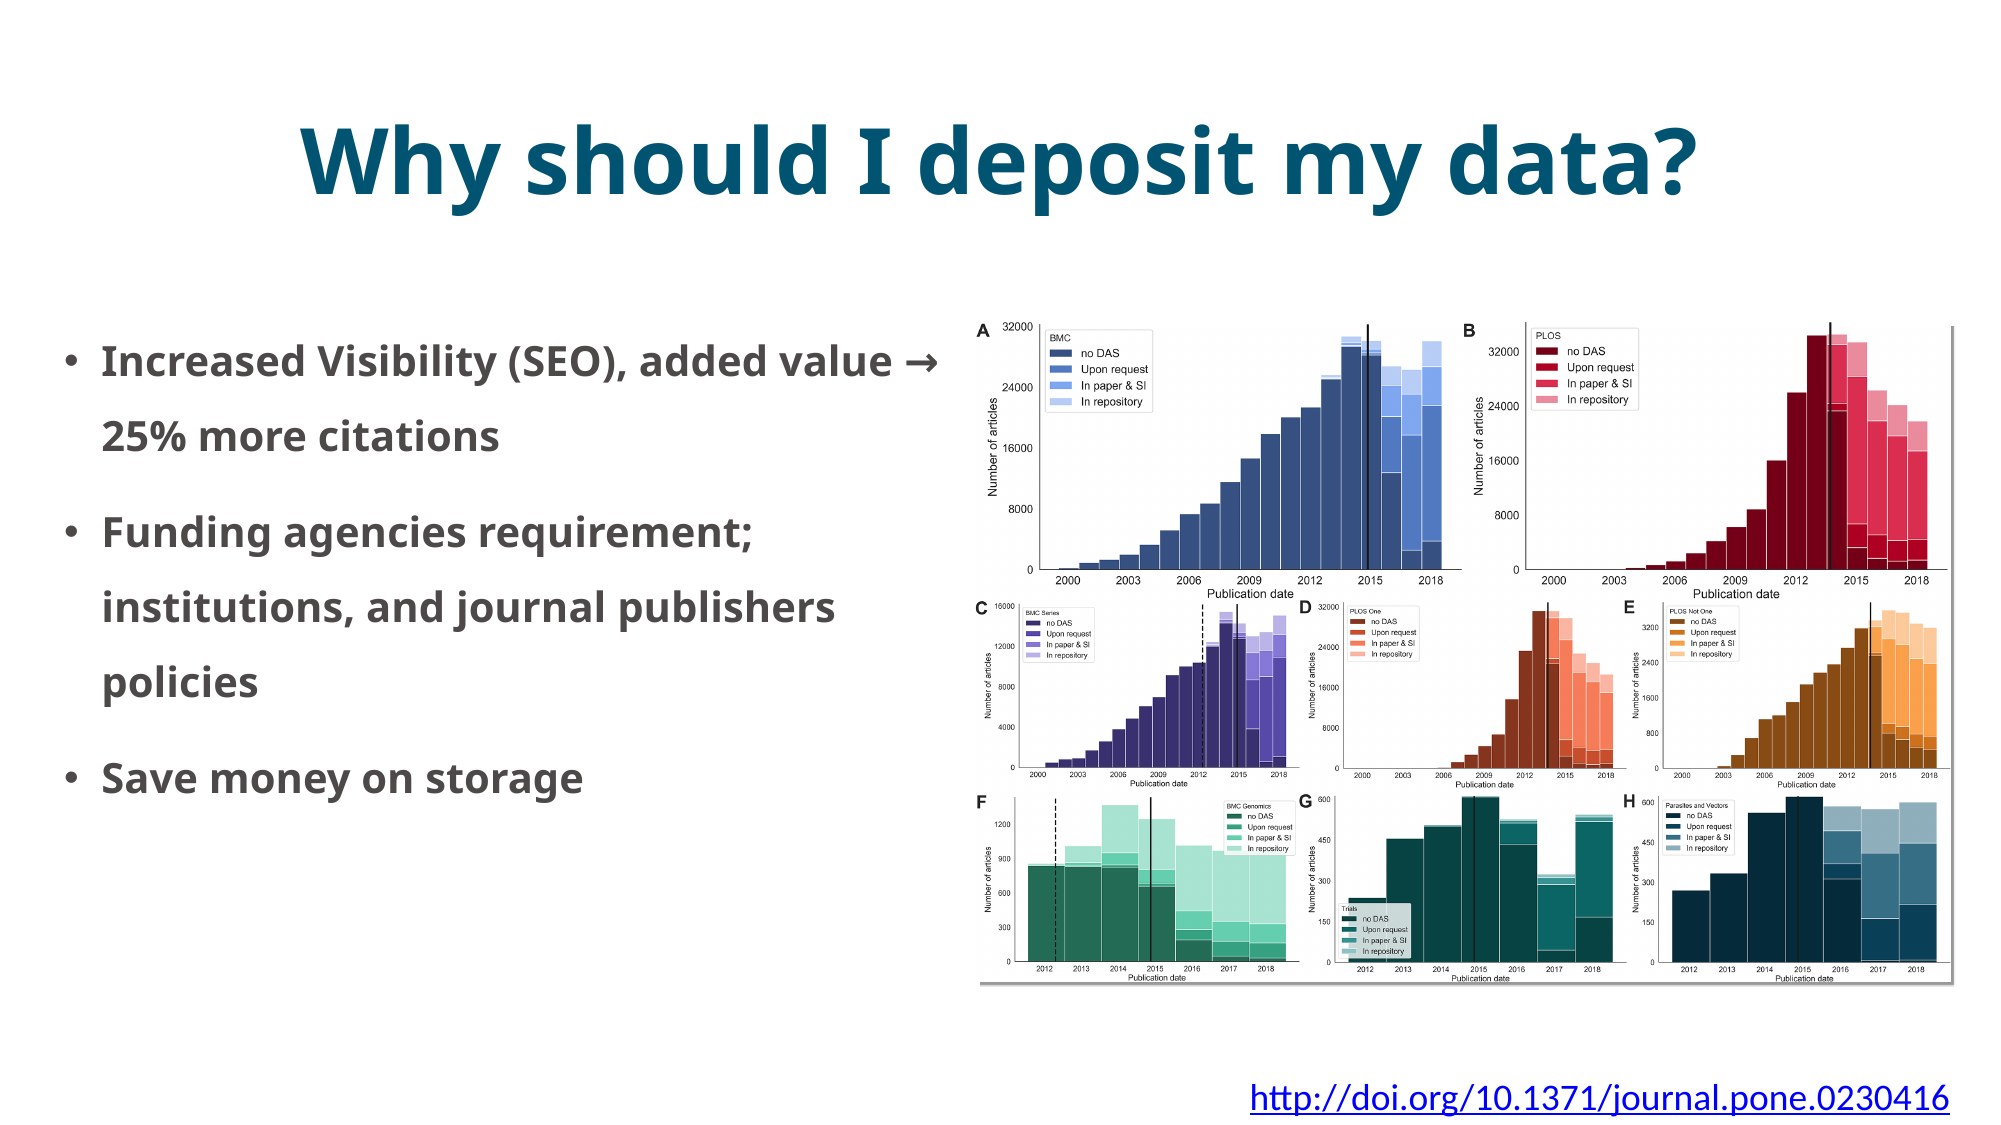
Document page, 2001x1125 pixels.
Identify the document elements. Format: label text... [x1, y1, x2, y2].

picture [975, 321, 1951, 982]
text_box Why should I deposit my data? [137, 56, 1863, 274]
text_box Increased Visibility (SEO), added value → 25% more citations Funding agencies requirement; institutions, and journal publishers policies Save money on storage [48, 302, 994, 1017]
text_box http://doi.org/10.1371/journal.pone.0230416 [1234, 1065, 1968, 1125]
